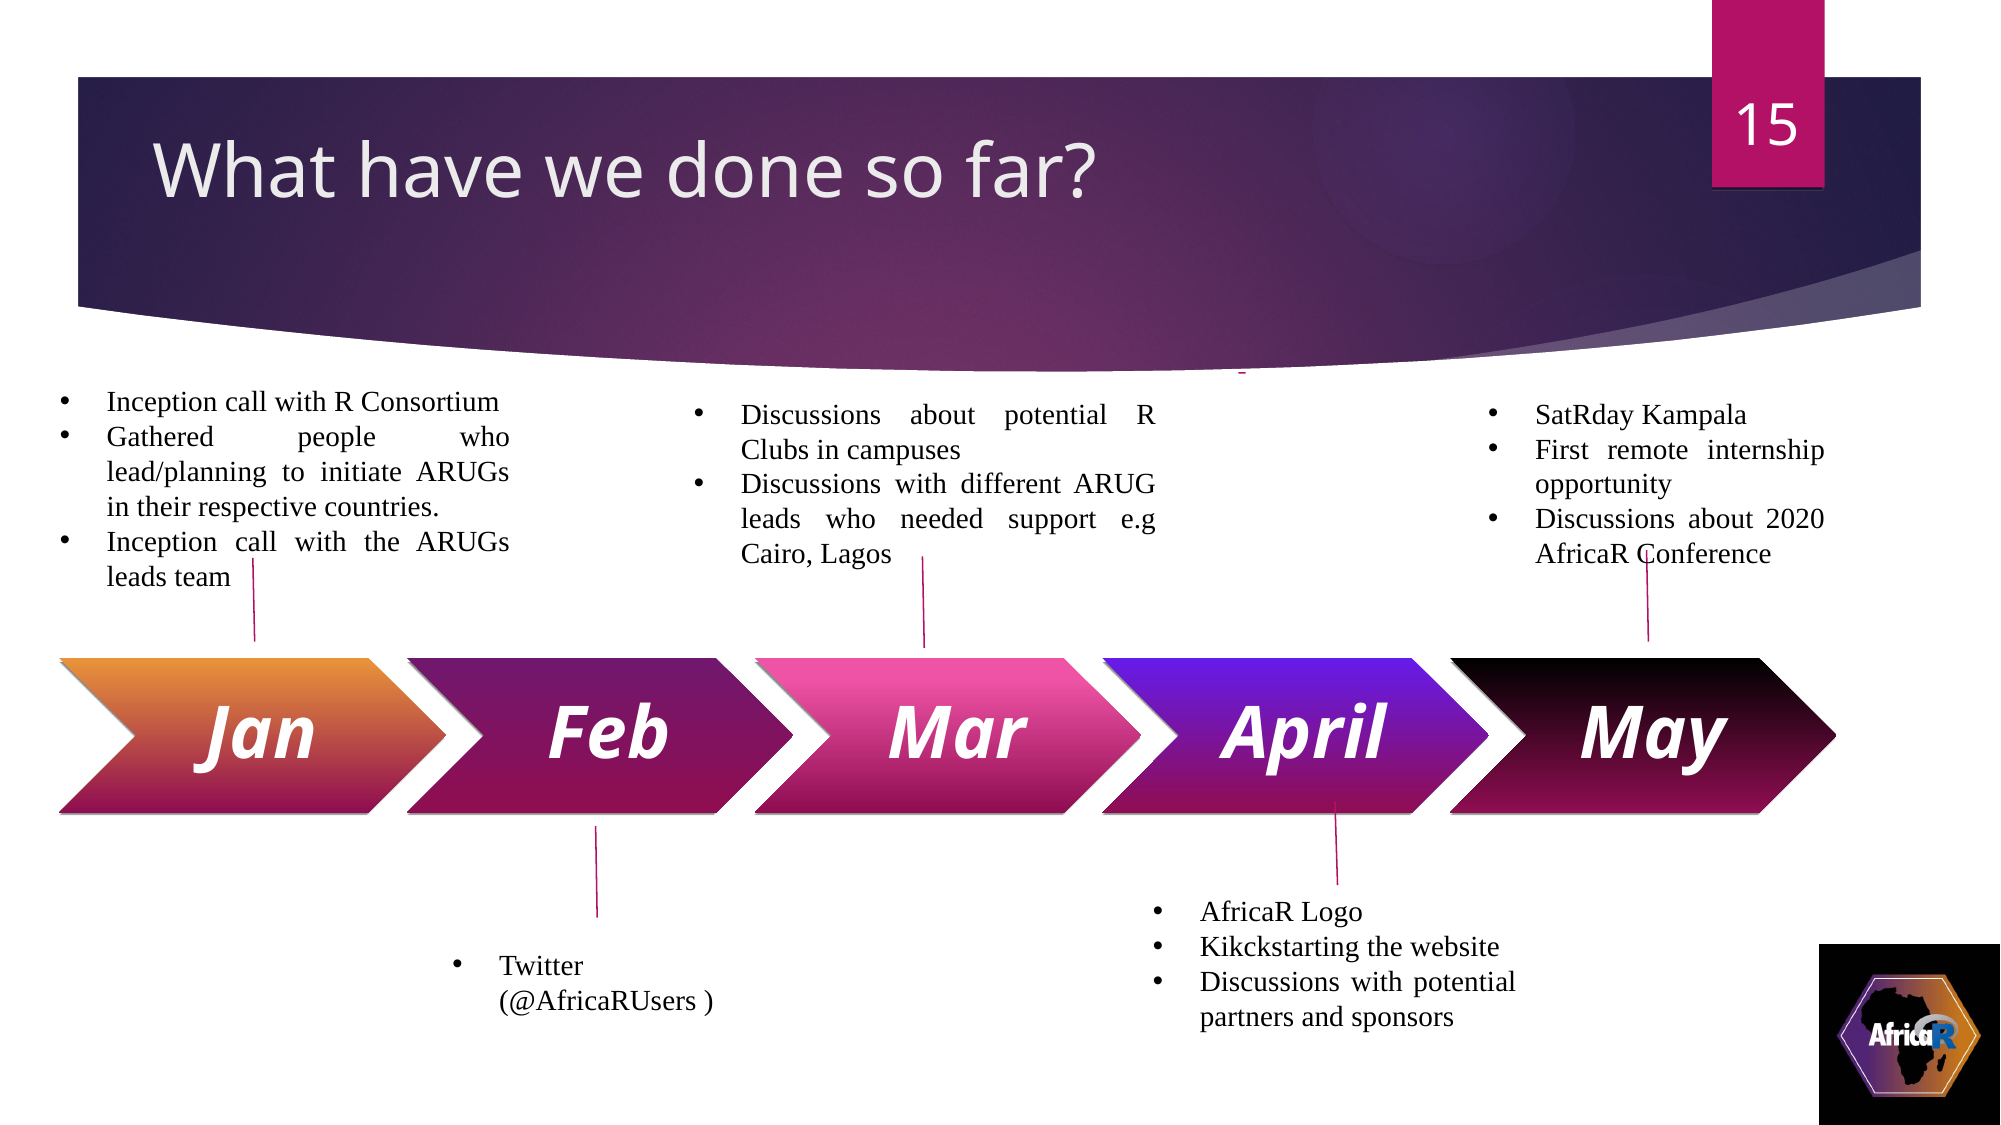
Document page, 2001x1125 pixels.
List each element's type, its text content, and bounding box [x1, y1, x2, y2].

text_box Jan [59, 658, 446, 813]
text_box Discussions about potential R Clubs in campuses Discussions with different ARUG leads who needed support e.g Cairo, Lagos [679, 387, 1172, 578]
text_box May [1450, 658, 1837, 813]
text_box Inception call with R Consortium Gathered people who lead/planning to initiate ARUGs in their respective countries. Inception call with the ARUGs leads team [44, 374, 525, 600]
picture [79, 78, 1920, 371]
text_box Feb [407, 658, 794, 813]
text_box April [1102, 658, 1489, 813]
text_box SatRday Kampala First remote internship opportunity Discussions about 2020 AfricaR Conference [1473, 387, 1841, 578]
text_box Mar [754, 658, 1142, 813]
picture [1819, 944, 2000, 1125]
text_box Twitter (@AfricaRUsers ) [437, 939, 790, 1024]
text_box AfricaR Logo Kikckstarting the website Discussions with potential partners and sponsors [1138, 885, 1532, 1040]
title What have we done so far? [137, 124, 1571, 302]
